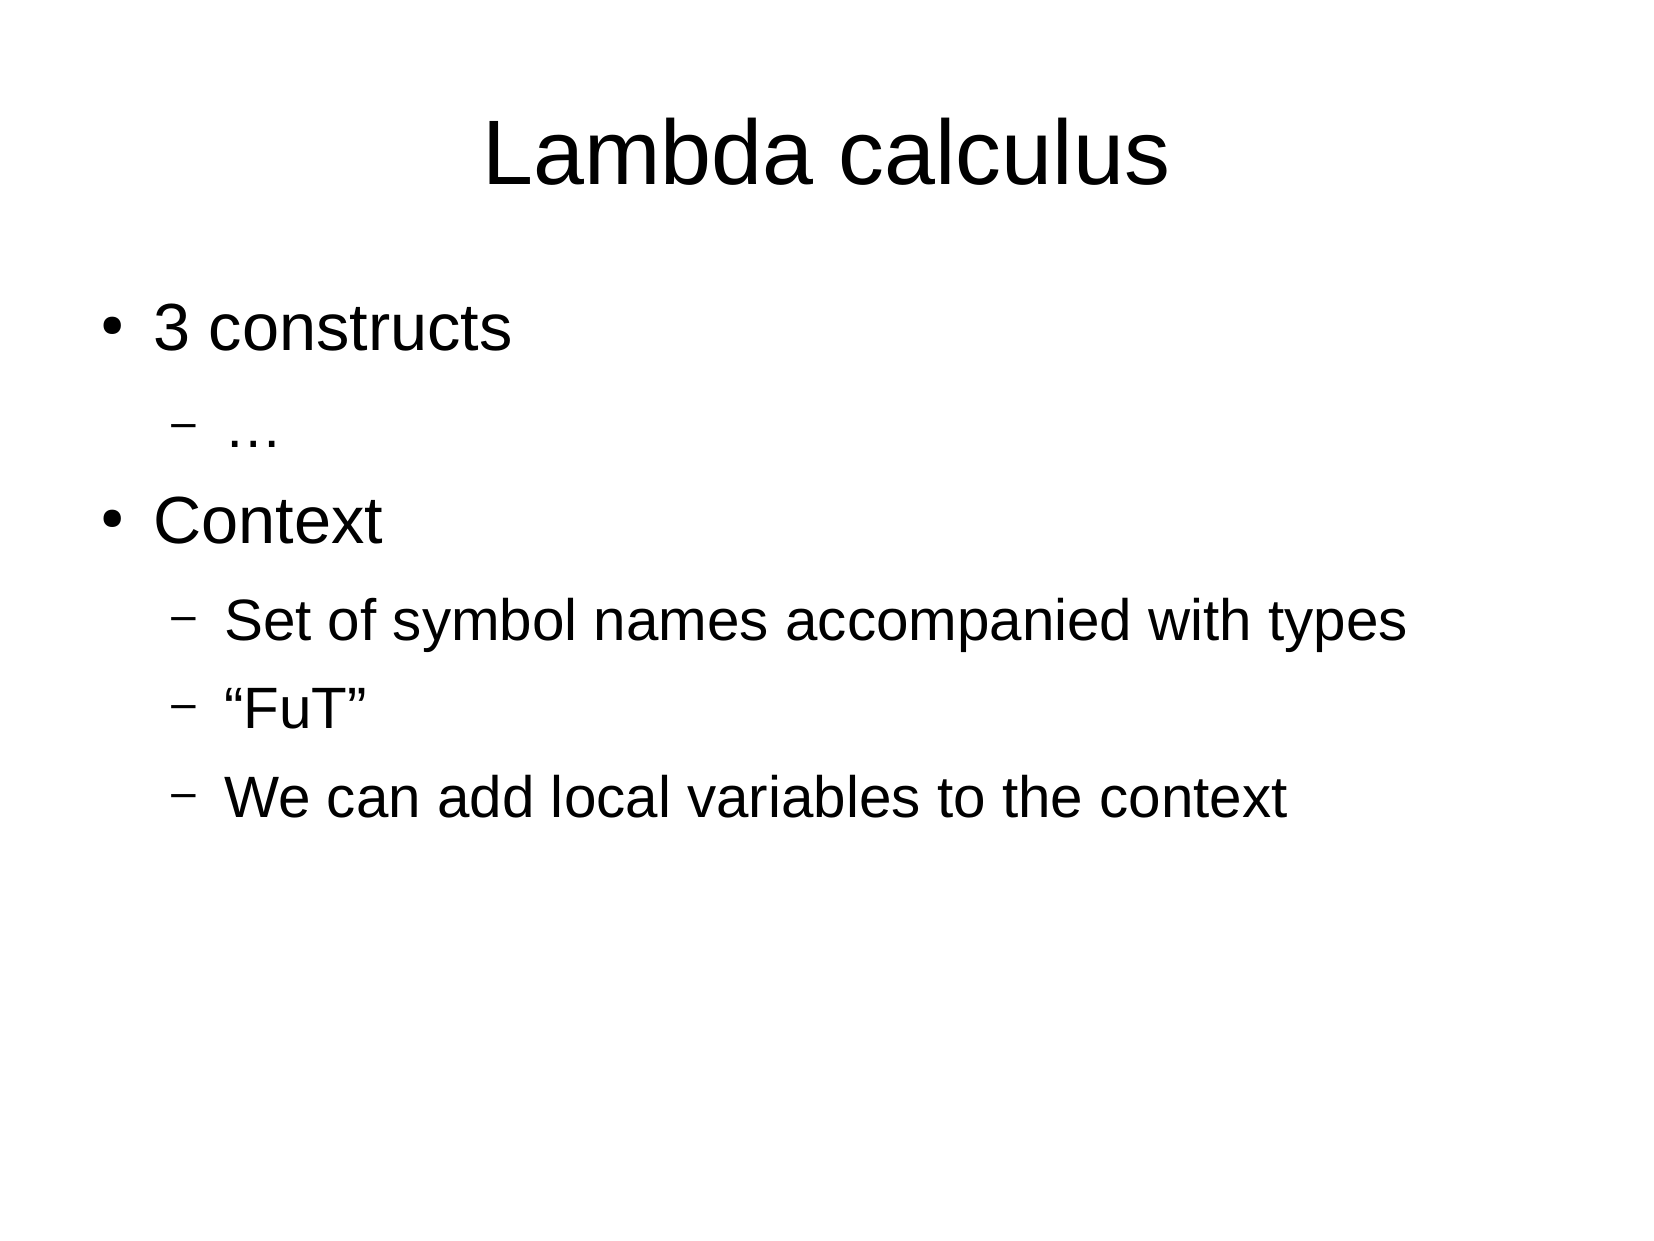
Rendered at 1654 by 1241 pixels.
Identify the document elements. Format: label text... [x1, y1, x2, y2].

list 3 constructs … Context Set of symbol names accompanied with types “FuT” We can add local variables to the context [82, 290, 1538, 1010]
title Lambda calculus [82, 49, 1571, 257]
